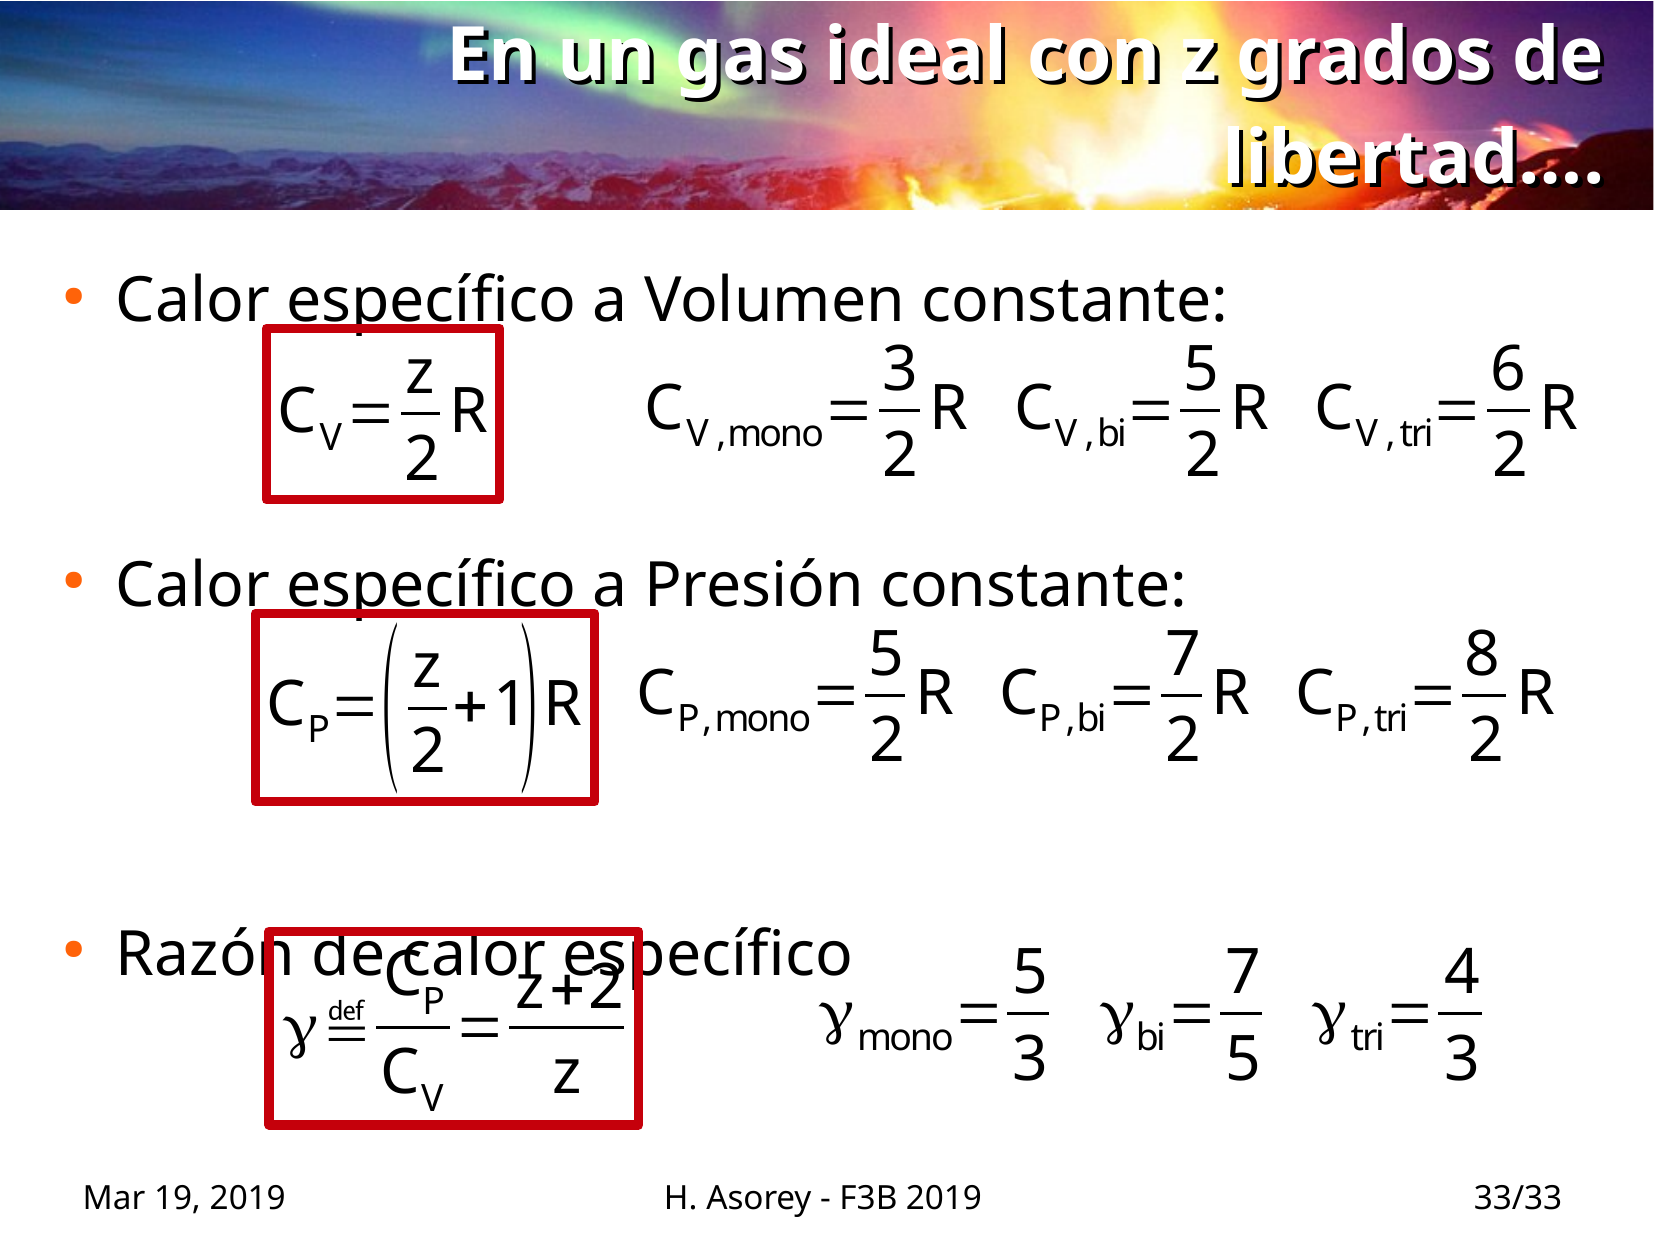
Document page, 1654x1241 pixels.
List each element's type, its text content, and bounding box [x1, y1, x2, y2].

list Calor específico a Volumen constante: Calor específico a Presión constante: Razón de calor específico [45, 255, 1606, 1156]
title En un gas ideal con z grados de libertad…. [45, 15, 1606, 191]
chart [810, 933, 1492, 1096]
chart [260, 618, 591, 798]
chart [273, 935, 634, 1121]
chart [630, 615, 1562, 777]
picture [0, 1, 1654, 210]
chart [637, 330, 1585, 492]
chart [271, 333, 496, 496]
